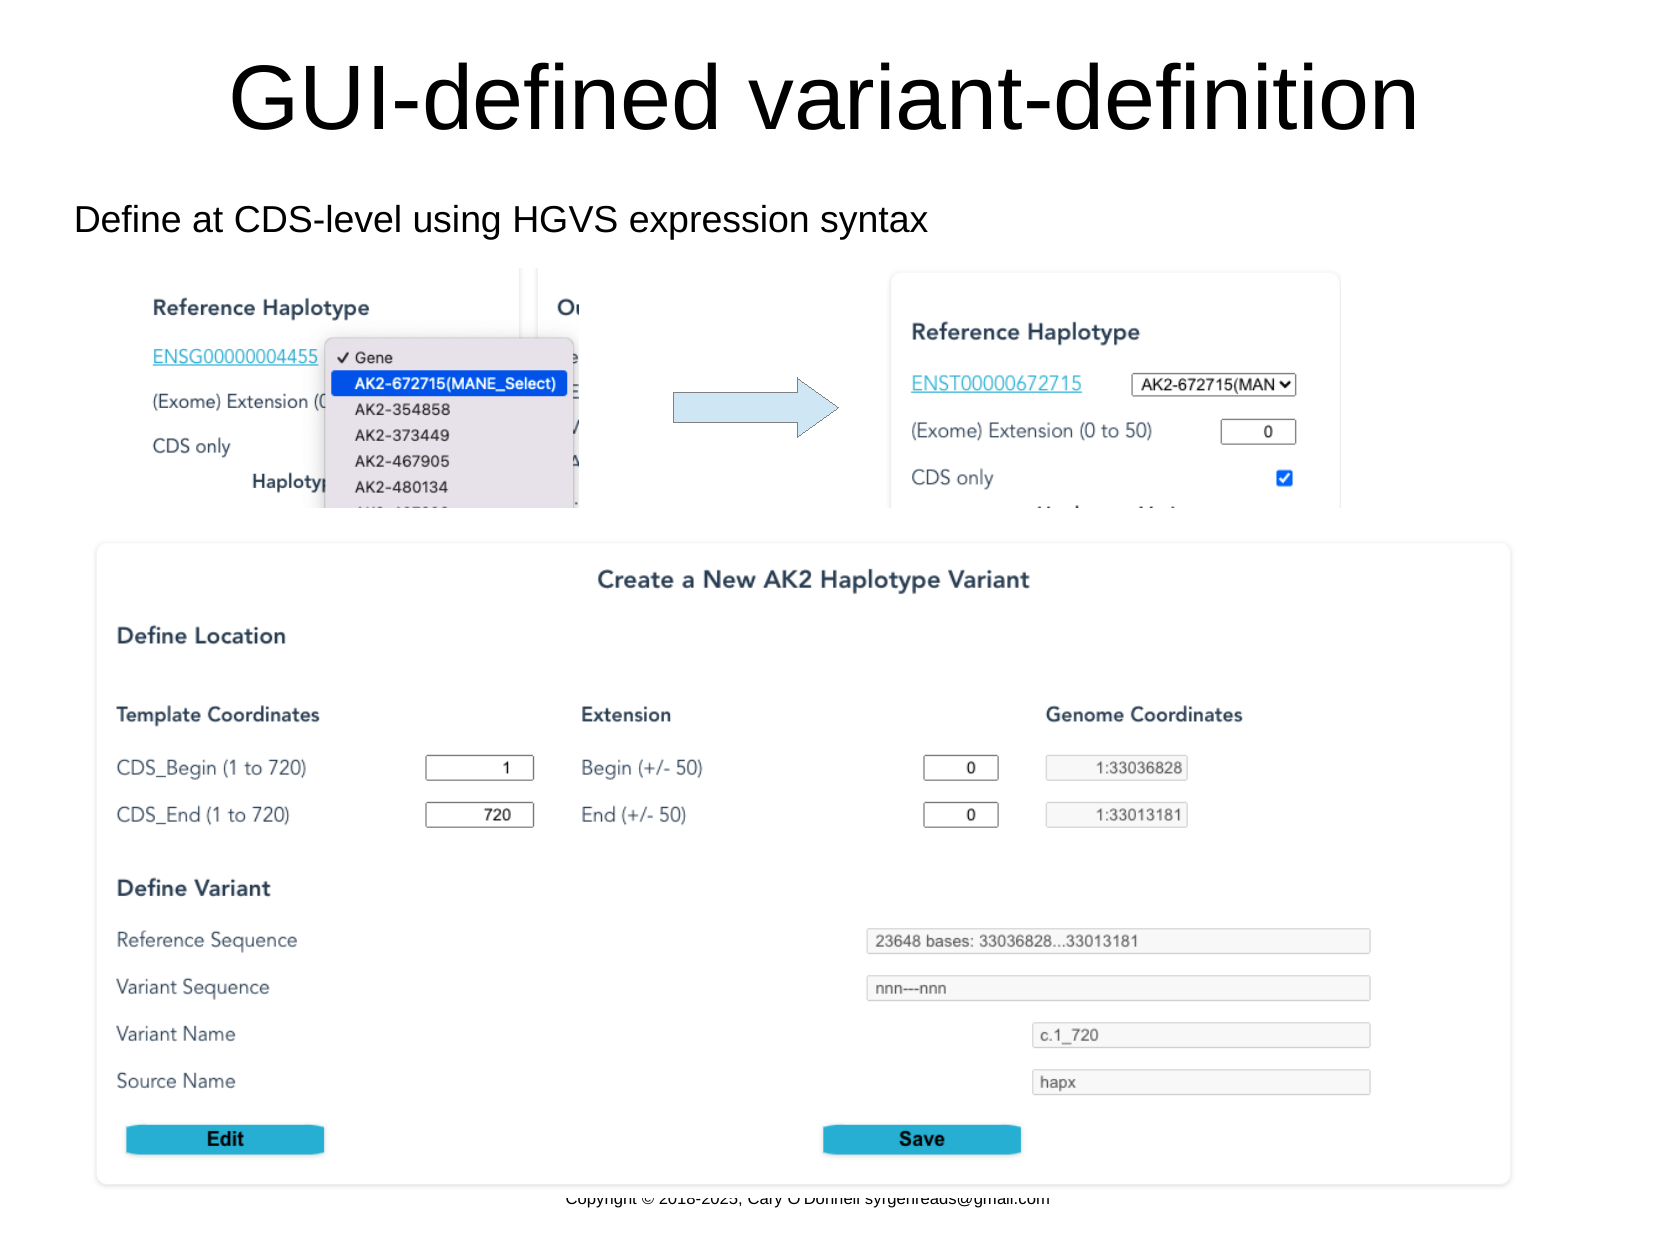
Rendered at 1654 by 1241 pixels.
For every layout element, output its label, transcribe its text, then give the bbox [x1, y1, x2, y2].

picture [140, 268, 579, 508]
text_box [673, 377, 839, 438]
picture [885, 258, 1341, 508]
text_box Define at CDS-level using HGVS expression syntax [59, 191, 1193, 332]
title GUI-defined variant-definition [82, 0, 1569, 202]
picture [82, 526, 1524, 1198]
